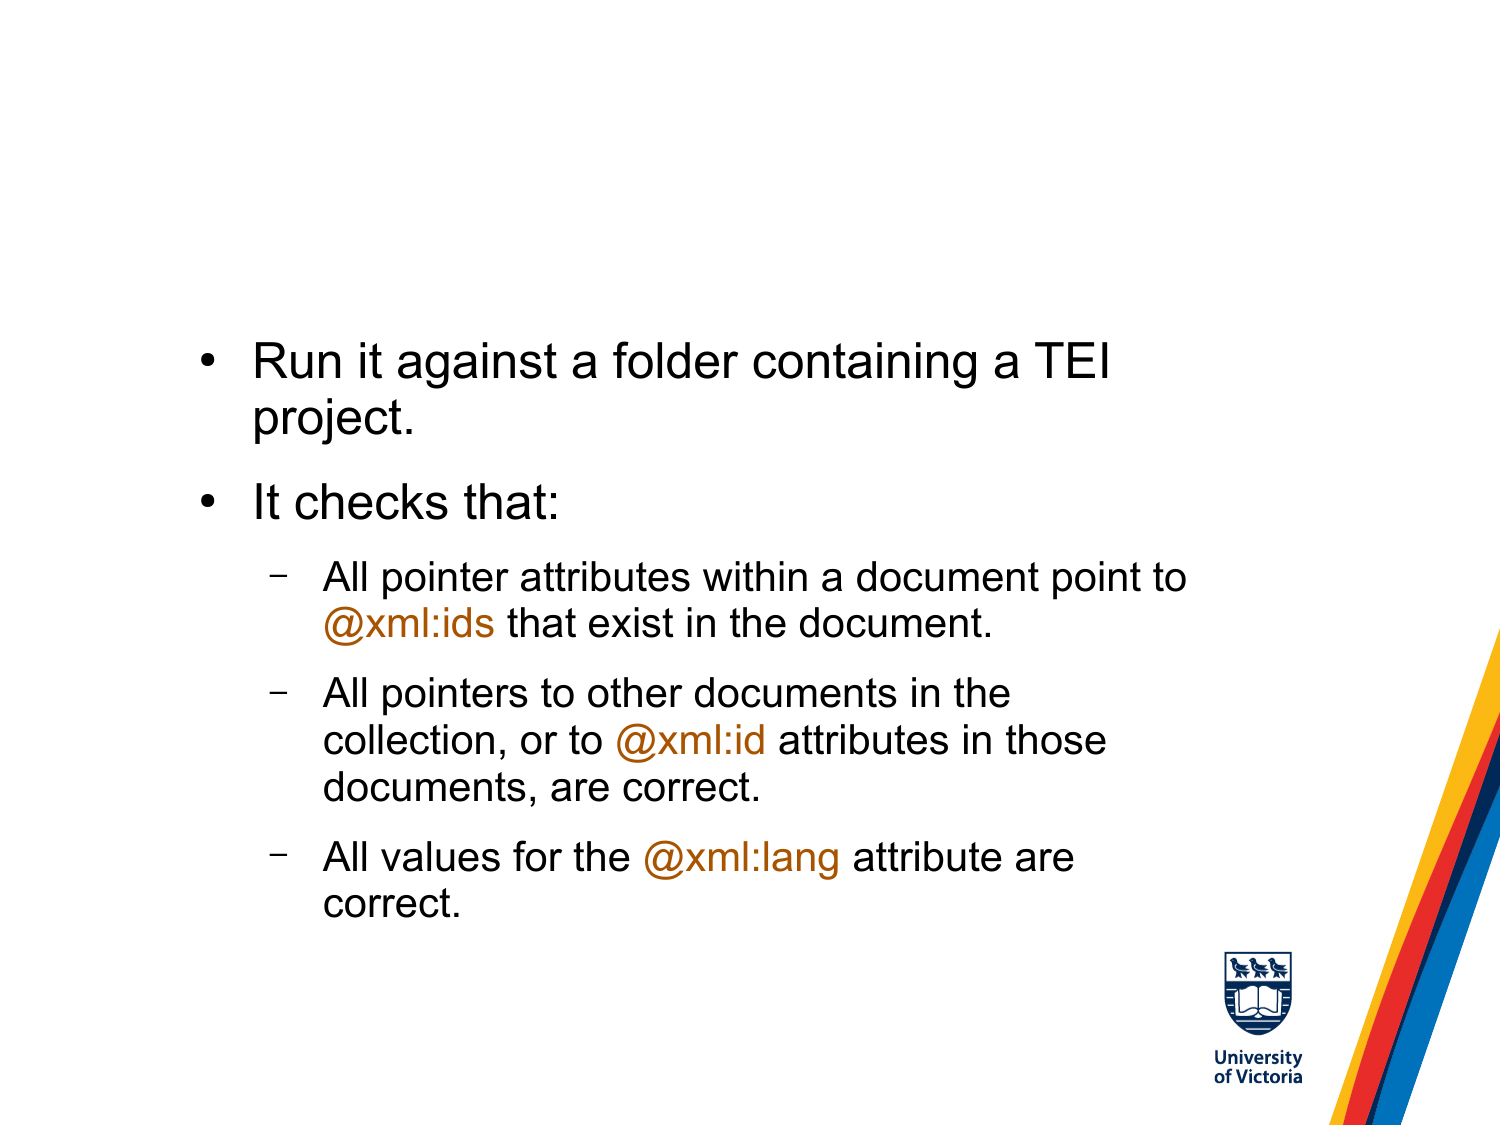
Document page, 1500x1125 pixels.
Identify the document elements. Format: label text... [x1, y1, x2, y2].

picture [0, 0, 1500, 1125]
list Run it against a folder containing a TEI project. It checks that: All pointer attributes within a document point to @xml:ids that exist in the document. All pointers to other documents in the collection, or to @xml:id attributes in those documents, are correct. All values for the @xml:lang attribute are correct. [181, 333, 1209, 1015]
